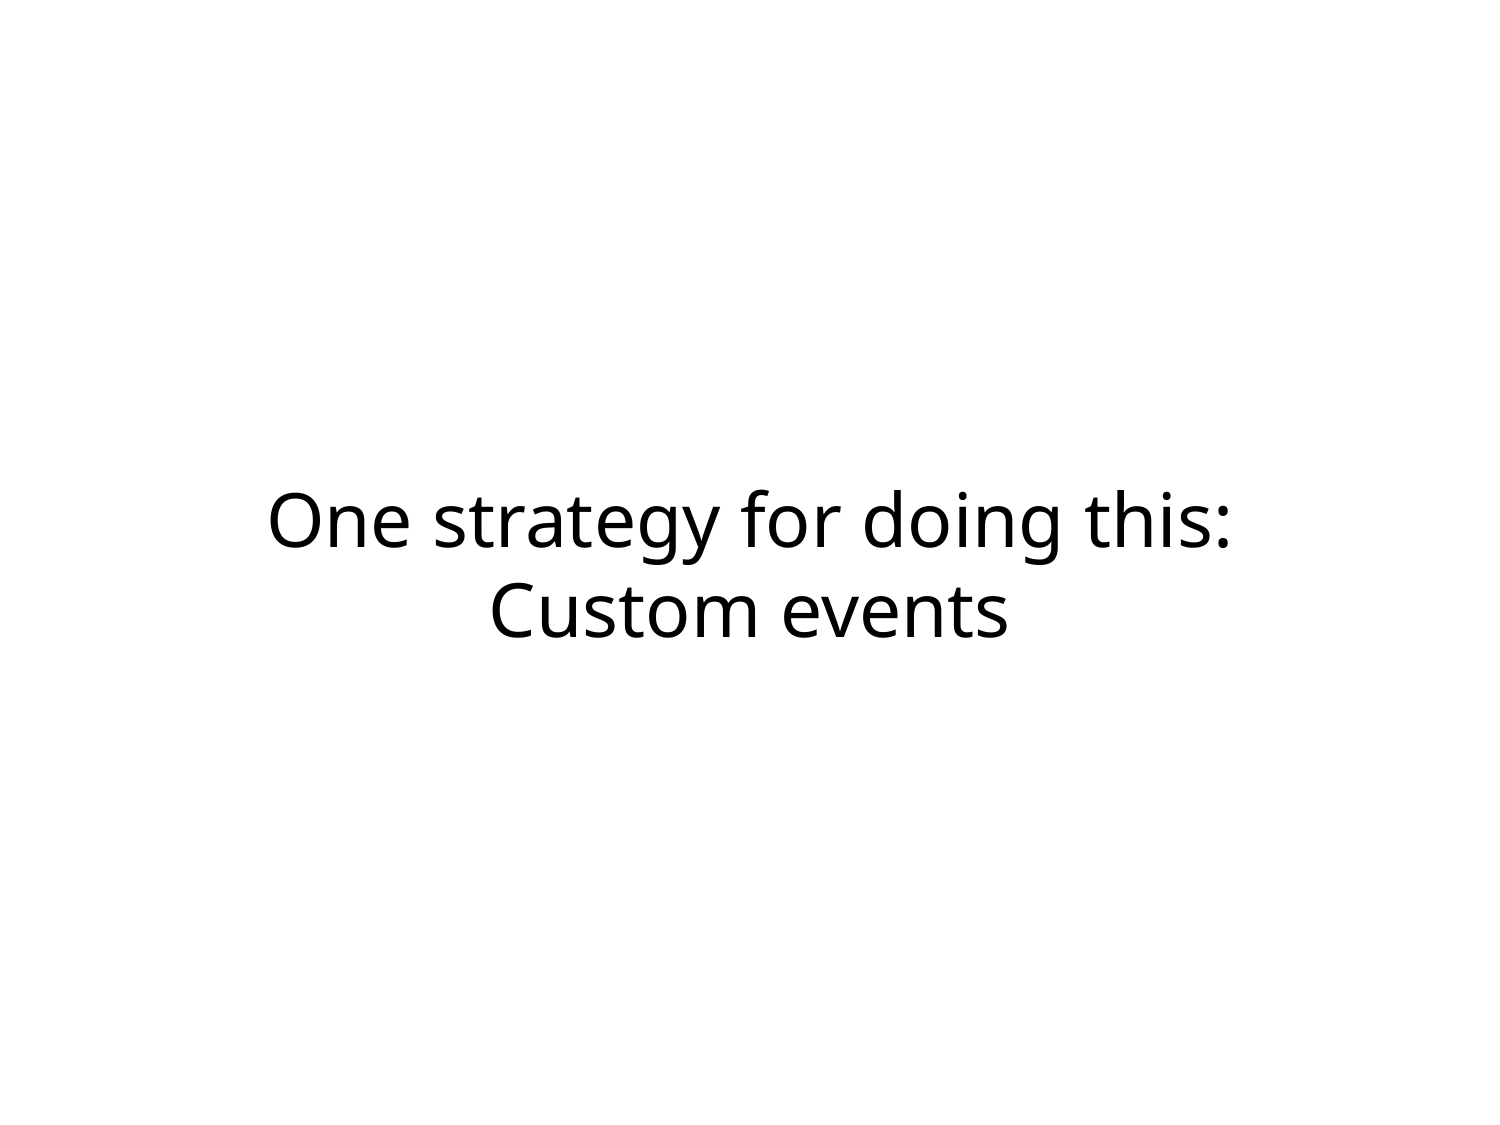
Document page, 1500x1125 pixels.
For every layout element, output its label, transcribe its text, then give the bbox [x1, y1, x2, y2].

title One strategy for doing this: Custom events [51, 470, 1449, 655]
